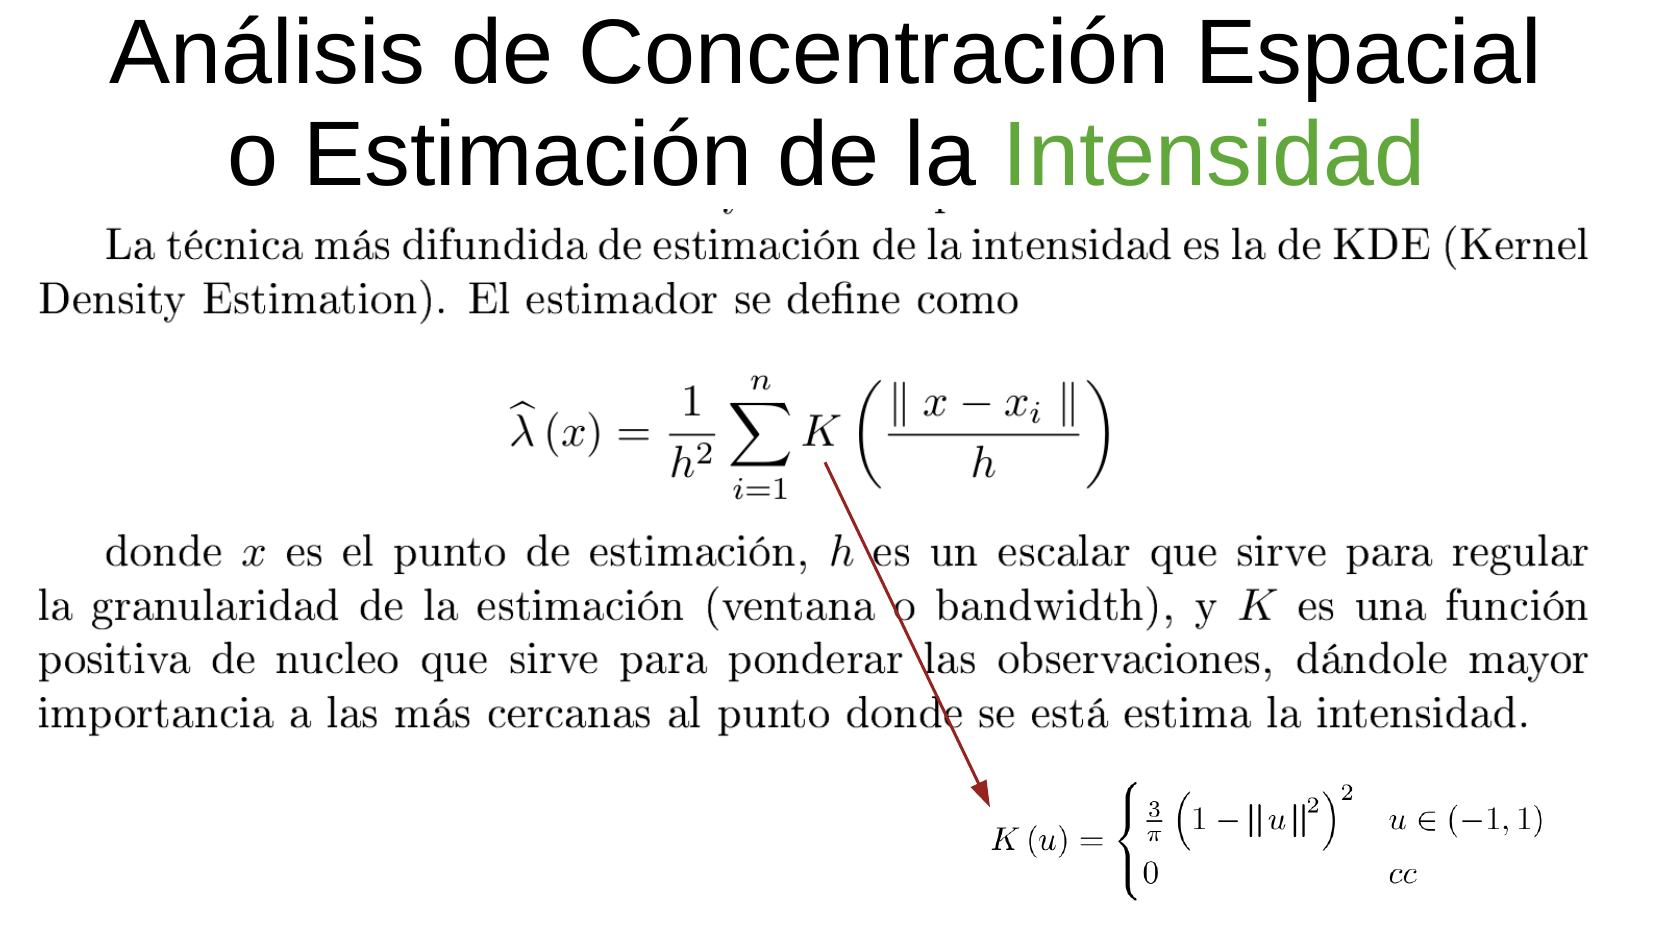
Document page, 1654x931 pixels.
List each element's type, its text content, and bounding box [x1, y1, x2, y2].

title Análisis de Concentración Espacial o Estimación de la Intensidad [82, 0, 1571, 206]
picture [977, 766, 1553, 913]
picture [14, 209, 1603, 746]
